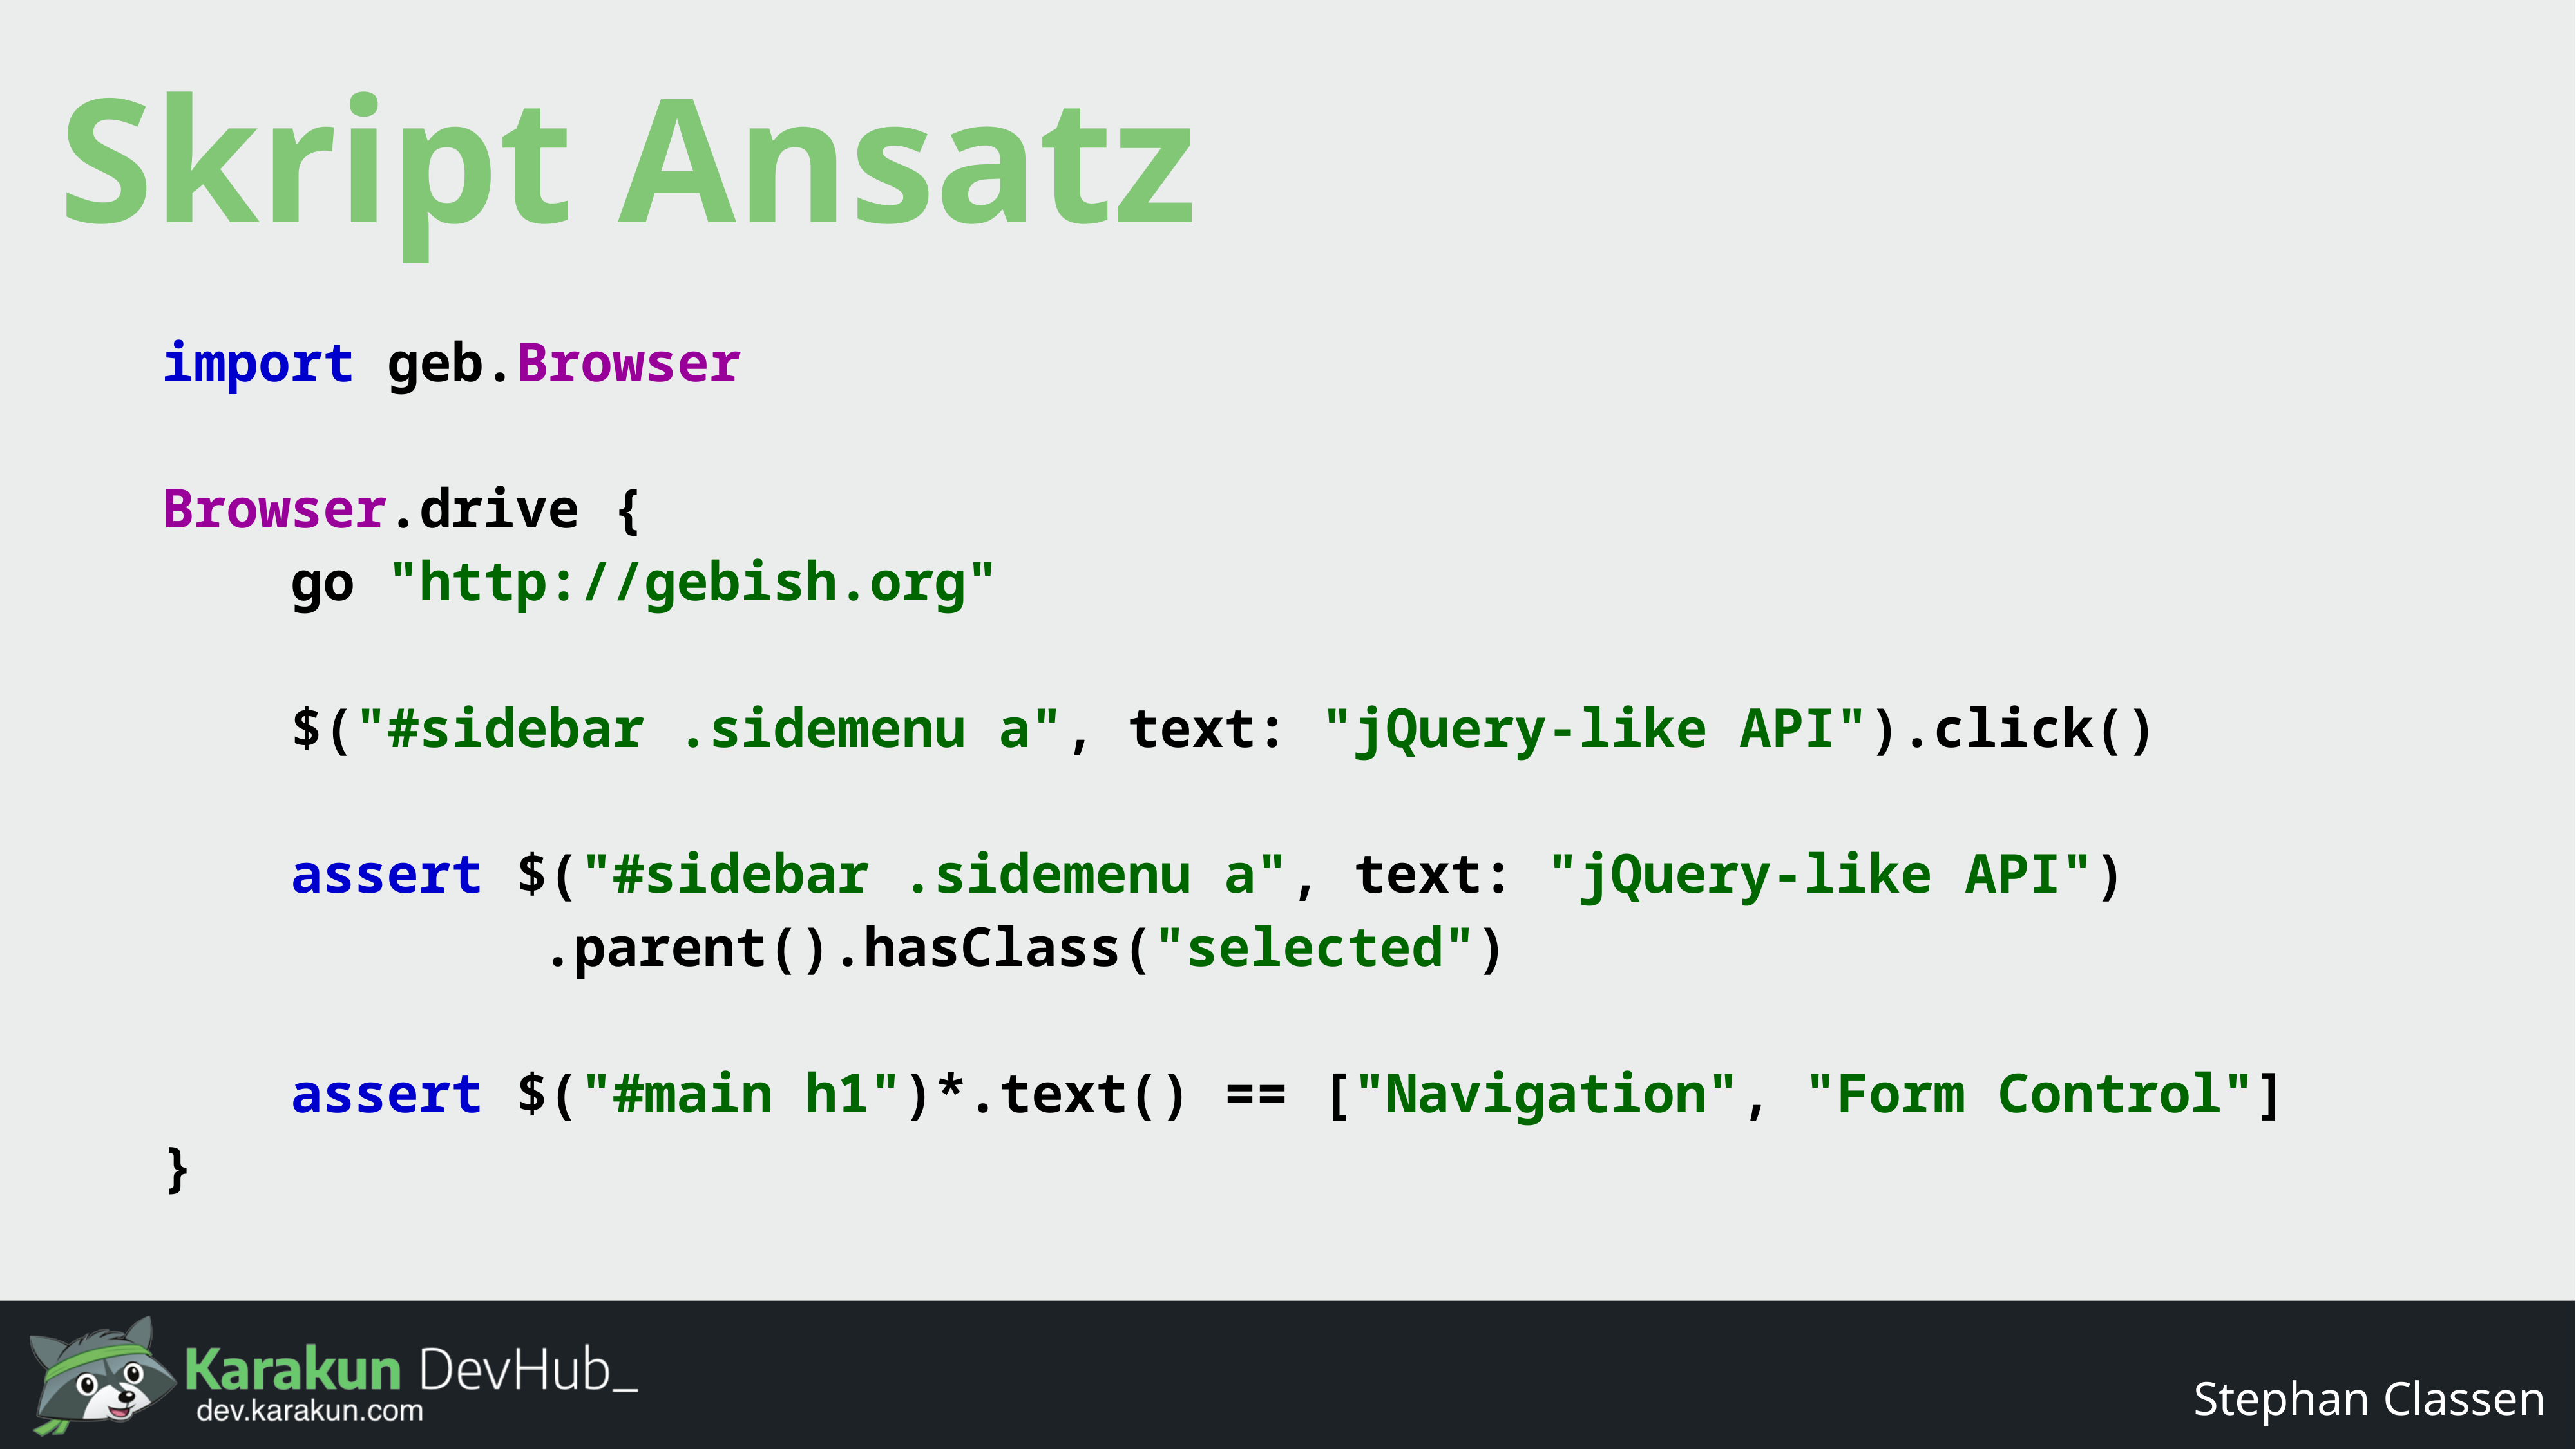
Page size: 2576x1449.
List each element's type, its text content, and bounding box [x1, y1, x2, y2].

text_box Stephan Classen [1795, 1361, 2557, 1434]
text_box Skript Ansatz [49, 34, 2523, 259]
text_box import geb.Browser Browser.drive { go "http://gebish.org" $("#sidebar .sidemenu a", text: "jQuery-like API").click() assert $("#sidebar .sidemenu a", text: "jQuery-like API") .parent().hasClass("selected") assert $("#main h1")*.text() == ["Navigation", "Form Control"] } [152, 319, 2496, 1233]
text_box [0, 1300, 2575, 1449]
picture [30, 1316, 647, 1437]
